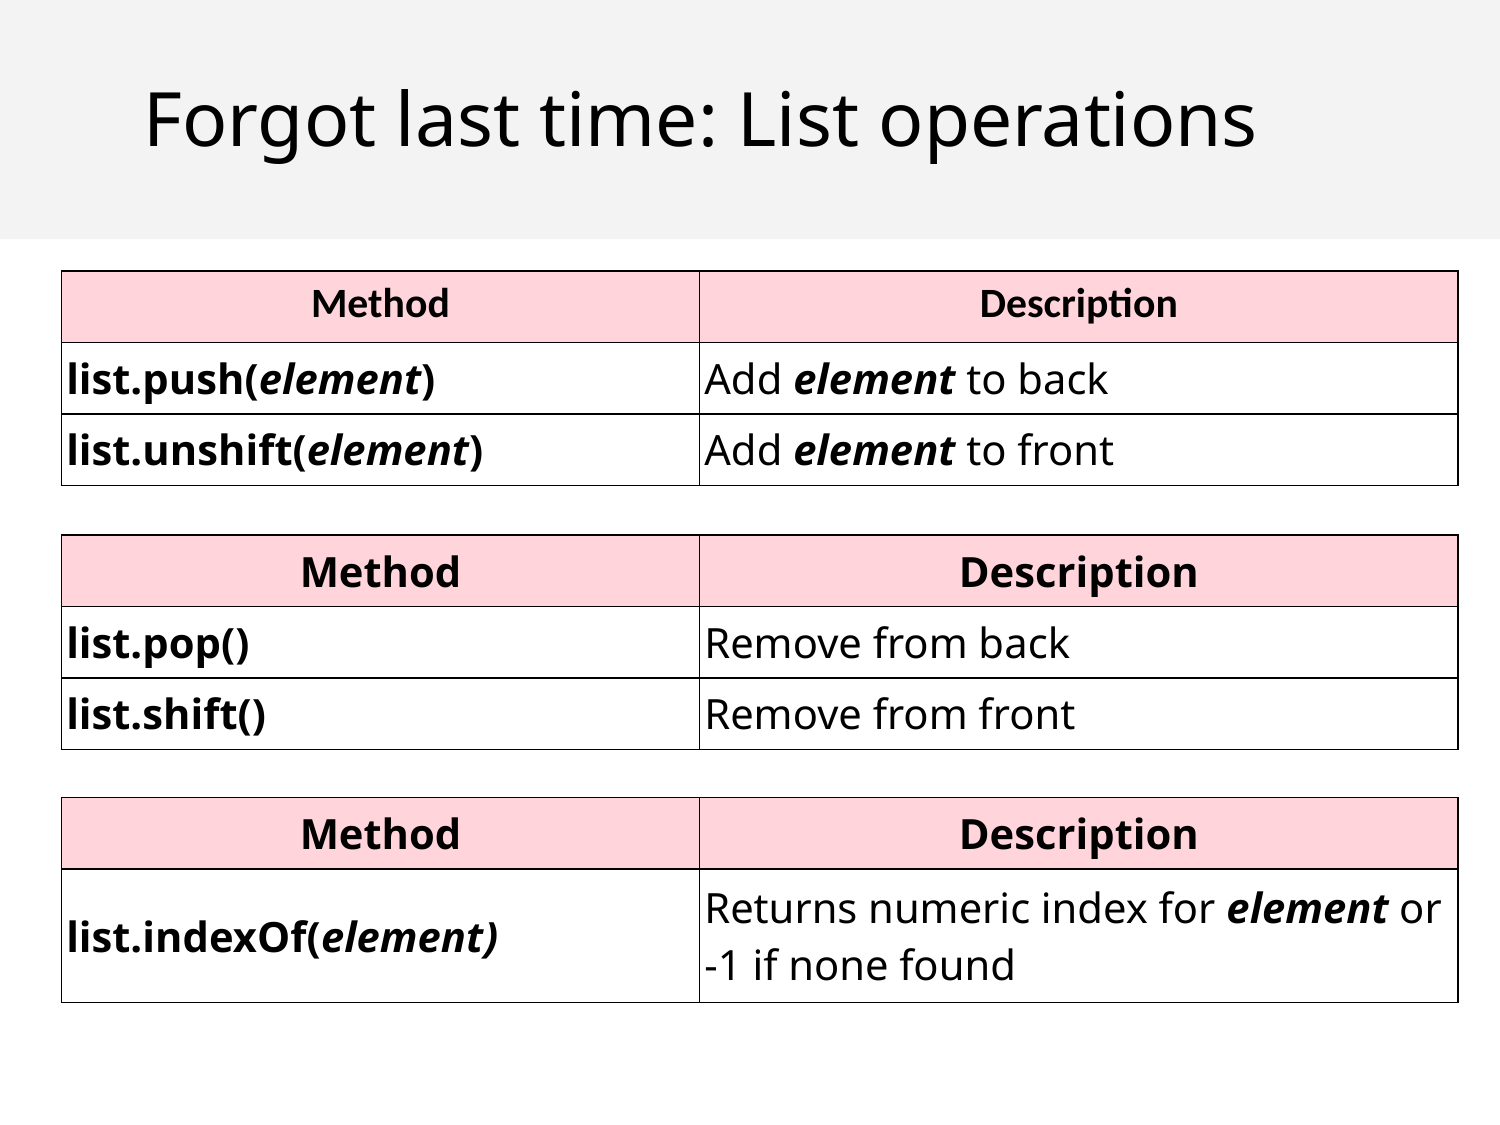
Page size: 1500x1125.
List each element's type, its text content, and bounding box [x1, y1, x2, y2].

table_header Description [700, 536, 1457, 606]
table_cell Add element to front [700, 415, 1457, 485]
table_cell list.shift() [62, 679, 699, 749]
title Forgot last time: List operations [128, 56, 1372, 183]
table_cell Remove from back [700, 607, 1457, 677]
table_cell Returns numeric index for element or -1 if none found [700, 870, 1457, 1002]
table_cell Add element to back [700, 343, 1457, 413]
table_header Description [700, 798, 1457, 868]
table_header Method [62, 536, 699, 606]
table_cell list.indexOf(element) [62, 870, 699, 1002]
table_cell Remove from front [700, 679, 1457, 749]
table_header Method [62, 272, 699, 342]
table_header Method [62, 798, 699, 868]
table_cell list.unshift(element) [62, 415, 699, 485]
table_cell list.pop() [62, 607, 699, 677]
table_cell list.push(element) [62, 343, 699, 413]
table_header Description [700, 272, 1457, 342]
